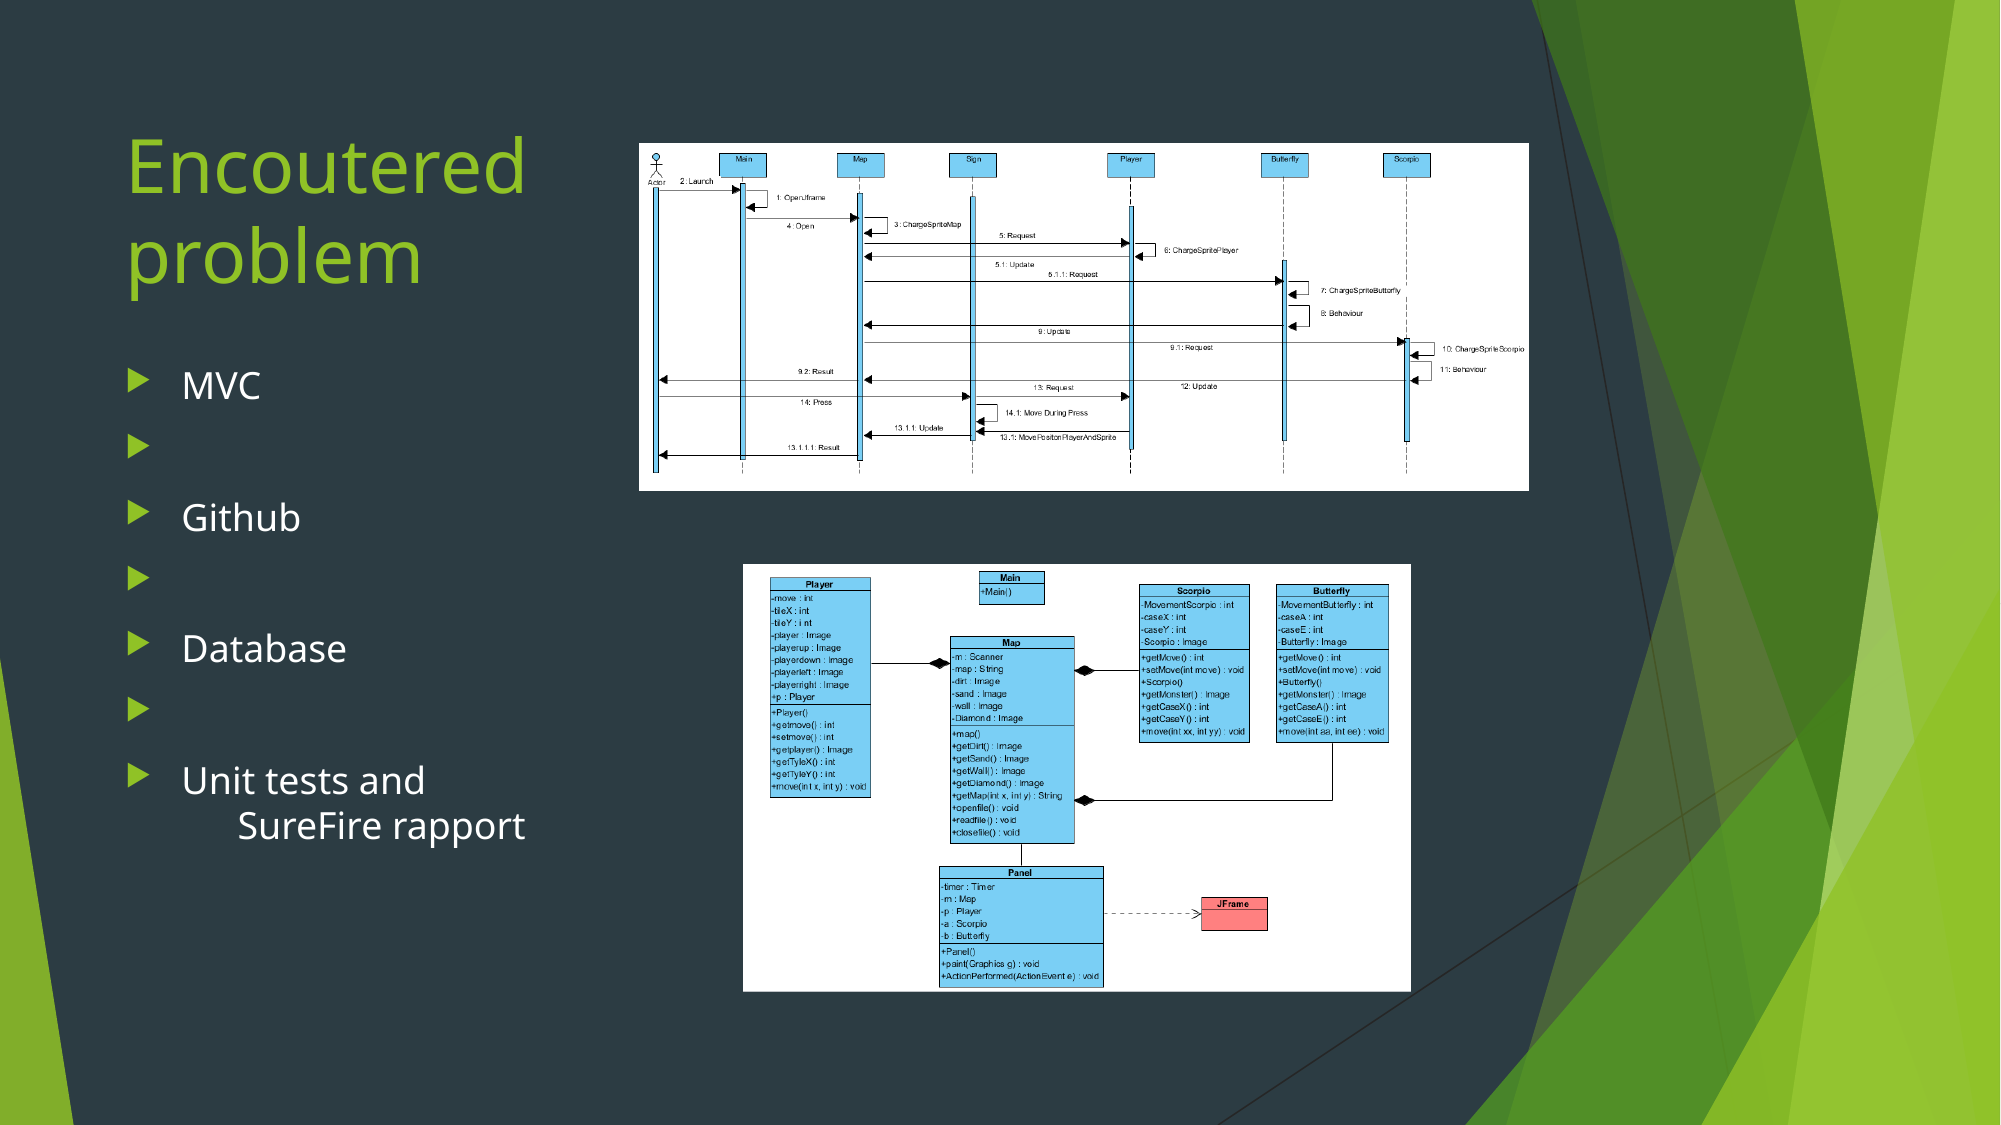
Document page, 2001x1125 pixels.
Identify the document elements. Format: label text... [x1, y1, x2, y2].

picture [743, 564, 1411, 992]
picture [639, 143, 1529, 491]
list MVC Github Database Unit tests and SureFire rapport [110, 354, 591, 992]
title Encoutered problem [110, 99, 592, 317]
